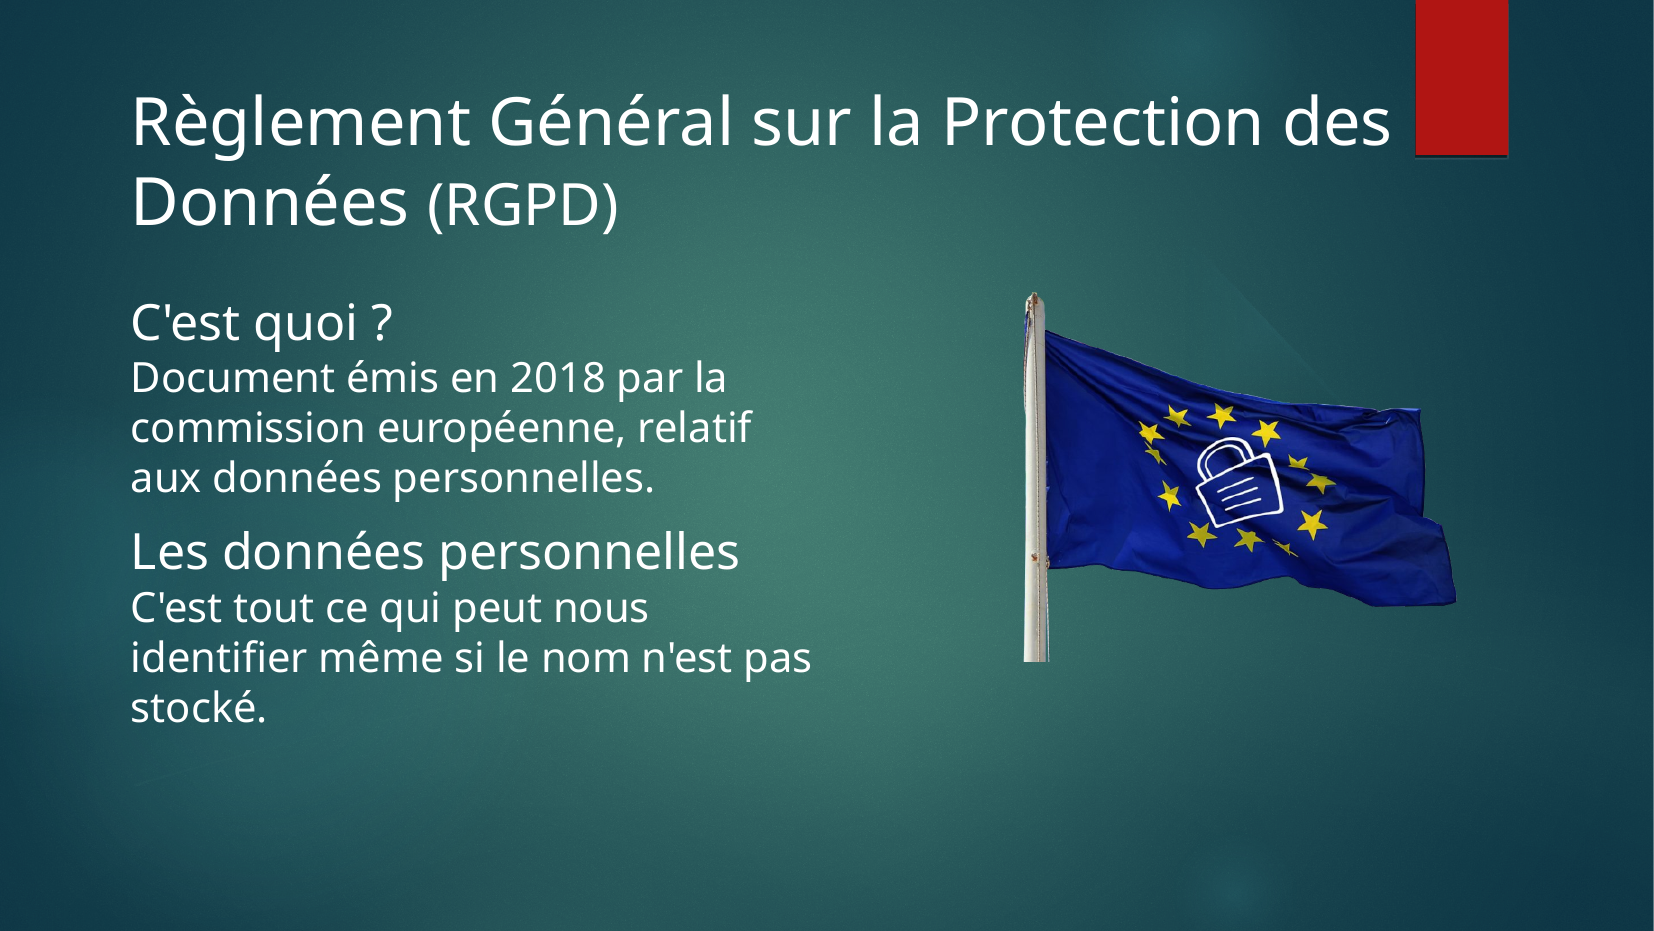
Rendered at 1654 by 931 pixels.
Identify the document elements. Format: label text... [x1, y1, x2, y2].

text_box Les données personnelles C'est tout ce qui peut nous identifier même si le nom n'est pas stocké. [116, 512, 844, 738]
picture [0, 0, 1654, 931]
text_box C'est quoi ? Document émis en 2018 par la commission européenne, relatif aux données personnelles. [116, 282, 844, 509]
text_box Règlement Général sur la Protection des Données​ (RGPD) [116, 71, 1500, 247]
